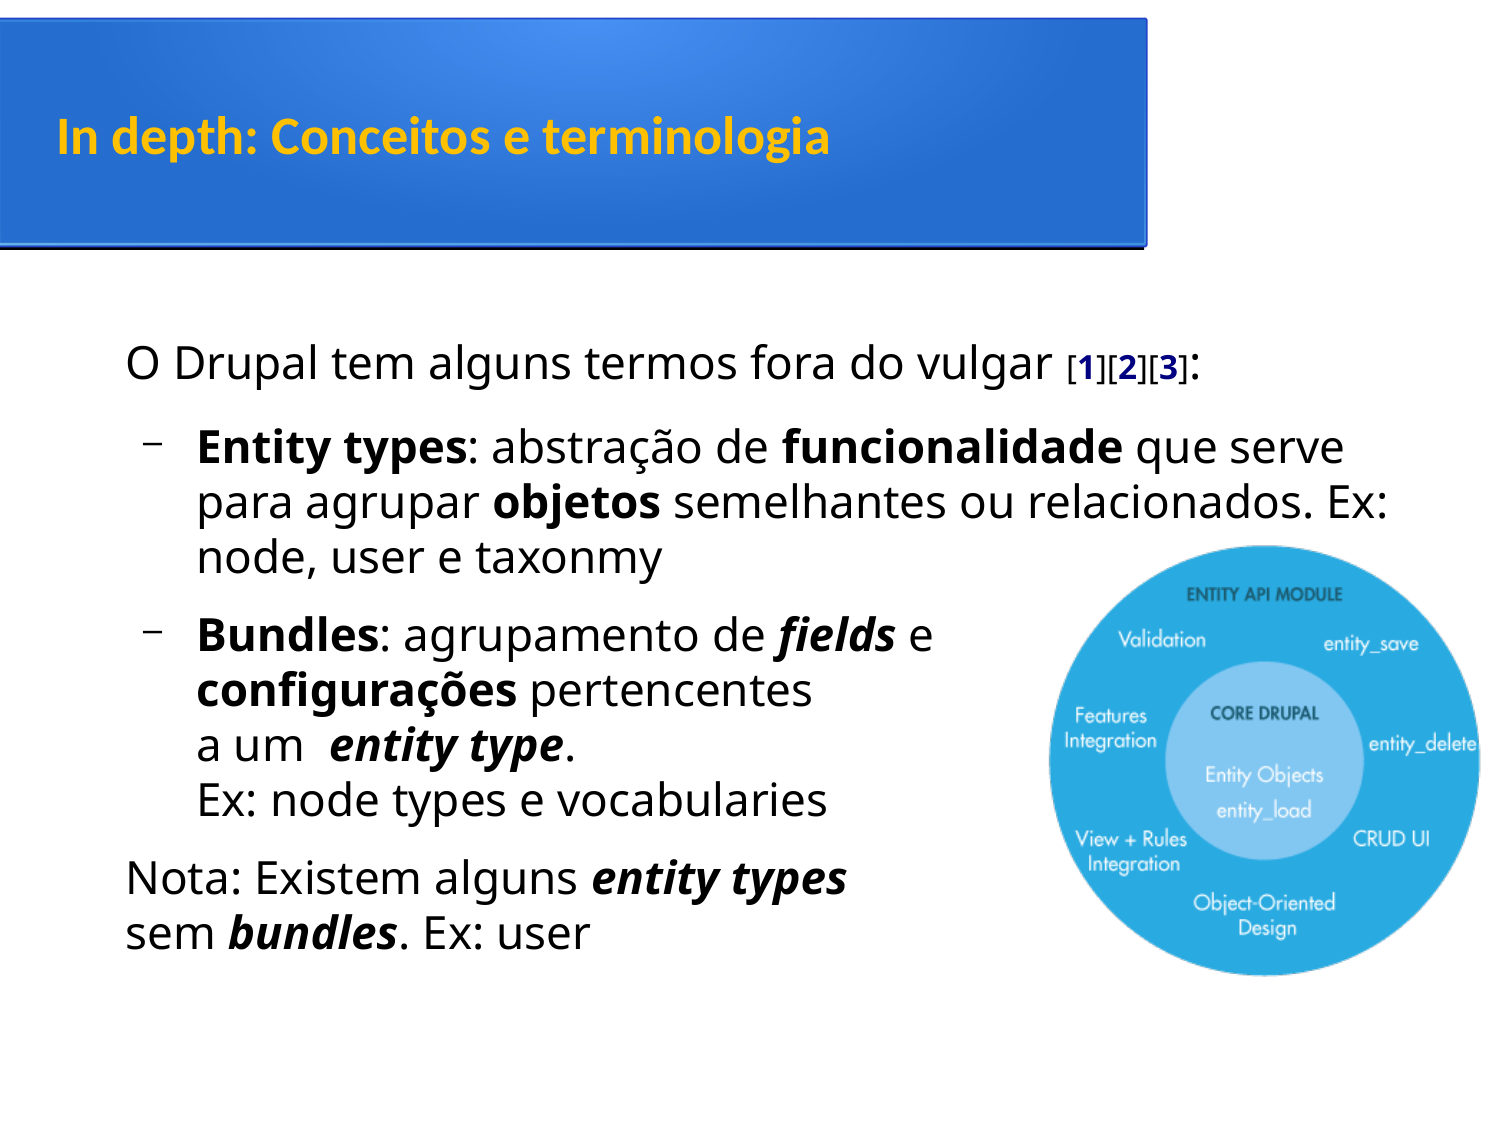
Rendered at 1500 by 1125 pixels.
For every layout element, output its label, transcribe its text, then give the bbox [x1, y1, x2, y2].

picture [1045, 543, 1489, 981]
title In depth: Conceitos e terminologia [41, 41, 1111, 225]
list O Drupal tem alguns termos fora do vulgar [1][2][3]: Entity types: abstração de funcionalidade que serve para agrupar objetos semelhantes ou relacionados. Ex: node, user e taxonmy Bundles: agrupamento de fields e configurações pertencentes a um entity type. Ex: node types e vocabularies Nota: Existem alguns entity types sem bundles. Ex: user [39, 326, 1453, 966]
